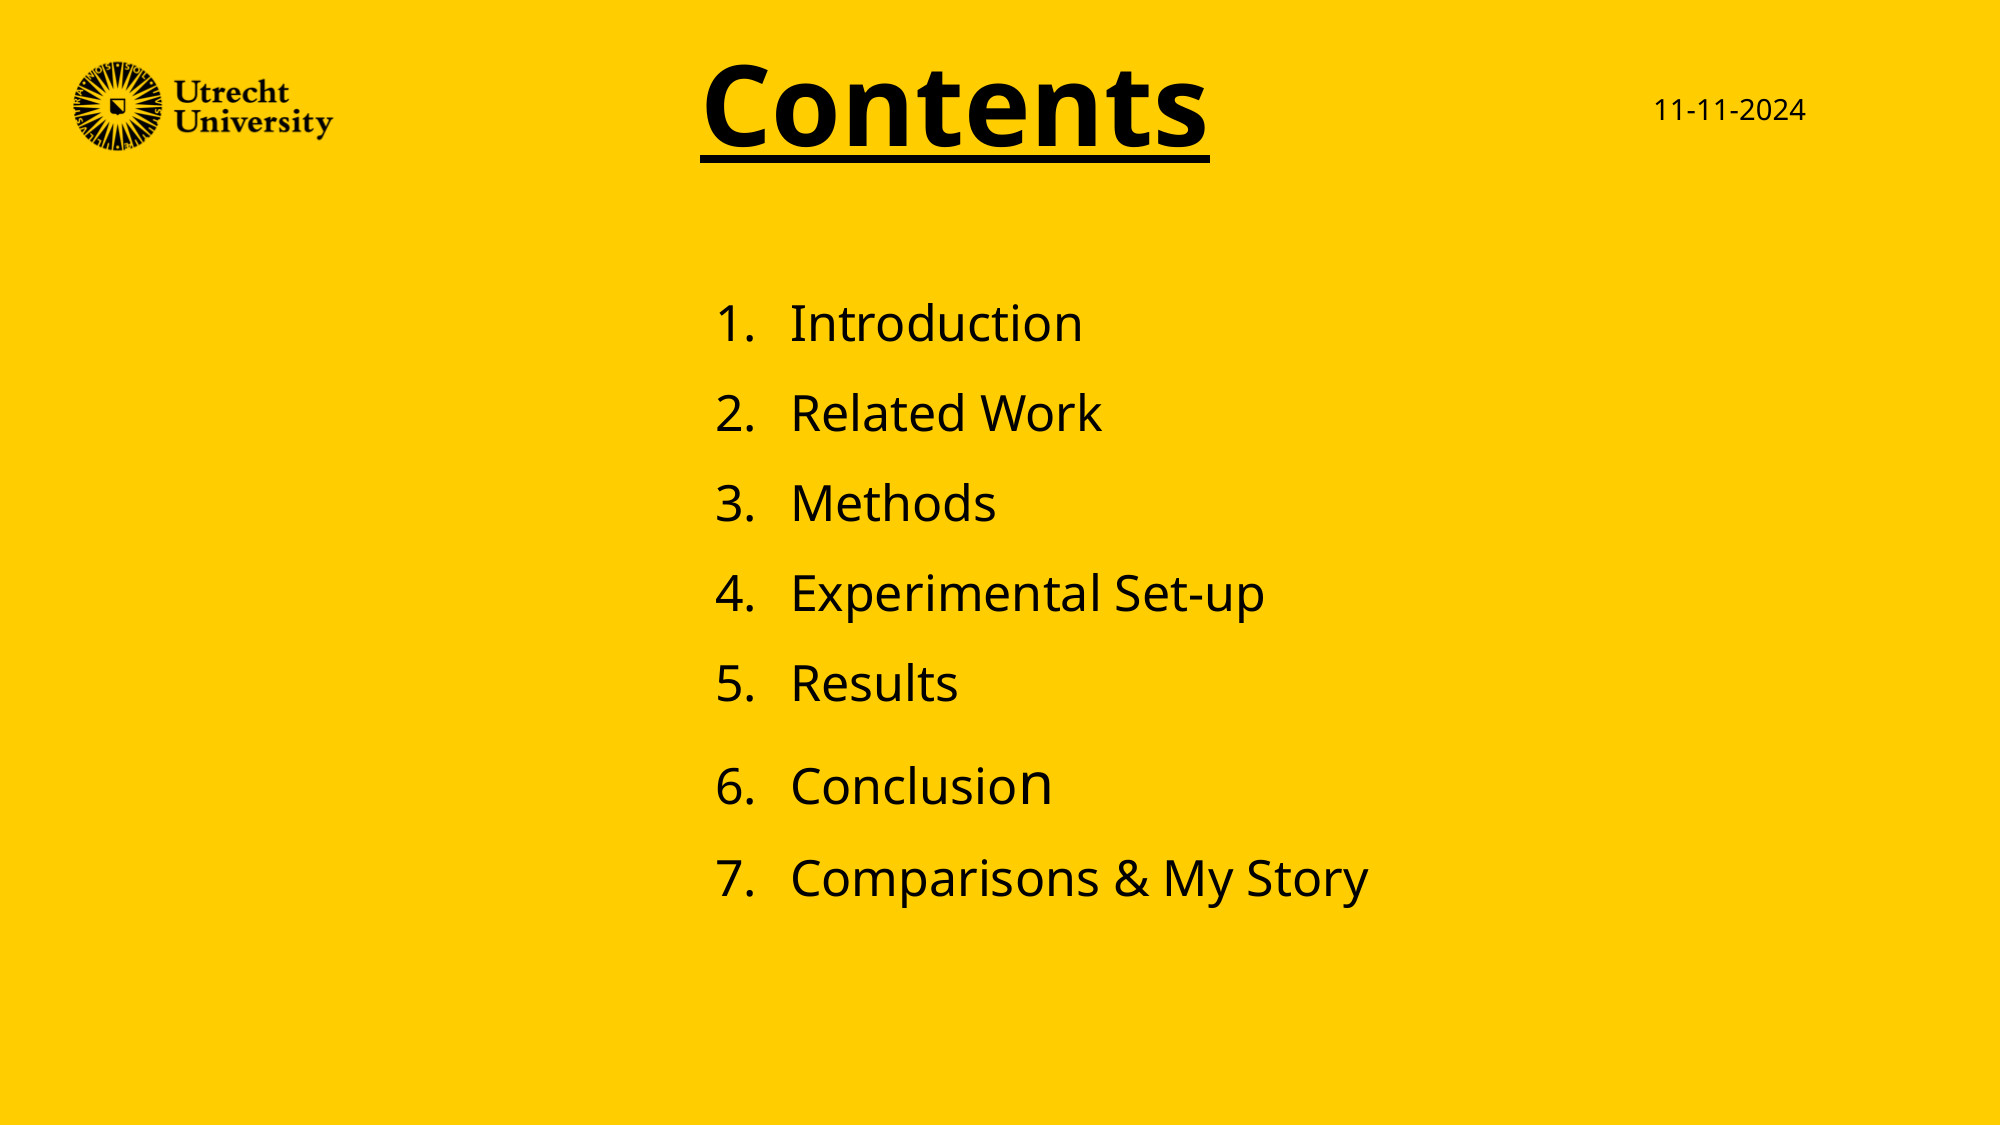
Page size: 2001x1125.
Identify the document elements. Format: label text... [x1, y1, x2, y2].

text_box 11-11-2024 [1638, 84, 1943, 120]
text_box Introduction Related Work Methods Experimental Set-up Results Conclusion Comparisons & My Story [700, 253, 1425, 913]
text_box Contents [700, 33, 1240, 171]
